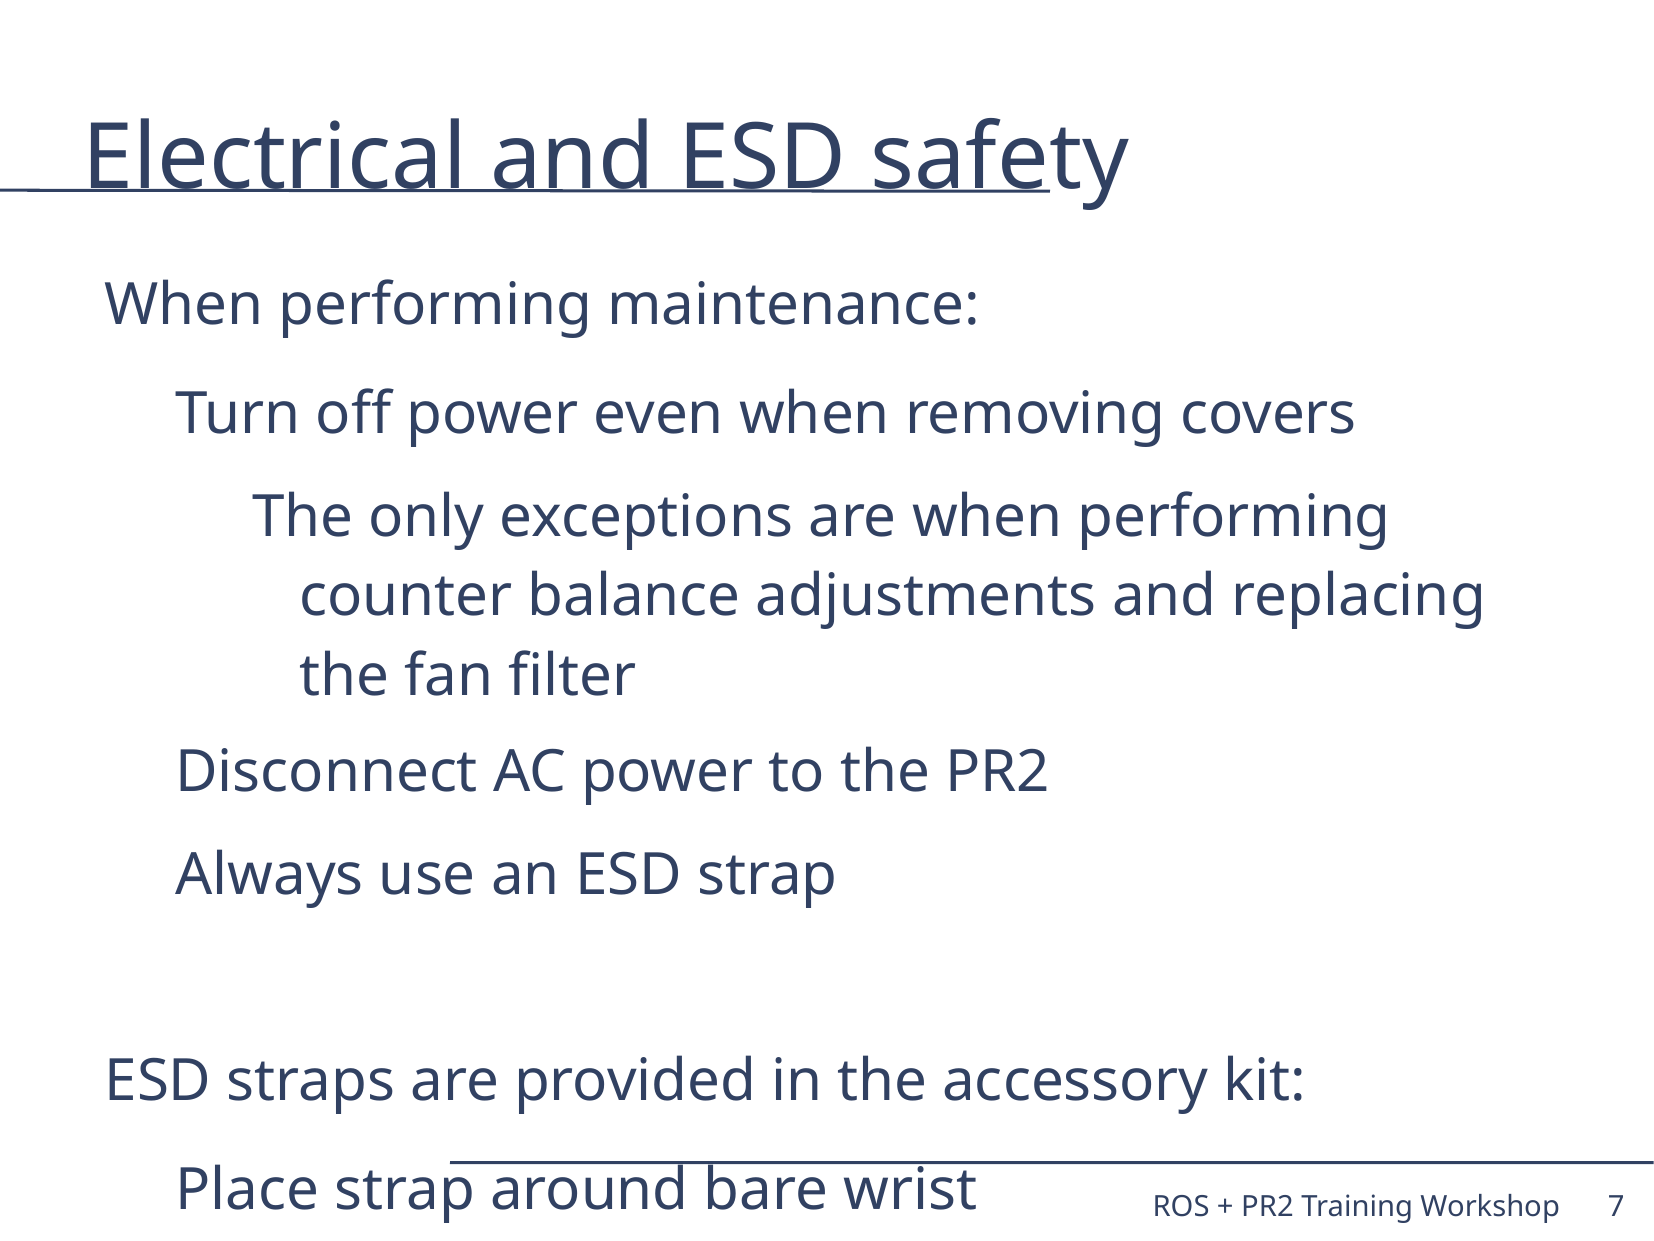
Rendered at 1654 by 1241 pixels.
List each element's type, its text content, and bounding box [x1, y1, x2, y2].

title Electrical and ESD safety [82, 56, 1571, 250]
list When performing maintenance: Turn off power even when removing covers The only exceptions are when performing counter balance adjustments and replacing the fan filter Disconnect AC power to the PR2 Always use an ESD strap ESD straps are provided in the accessory kit: Place strap around bare wrist Plug jack into accessory panel [86, 262, 1576, 1082]
